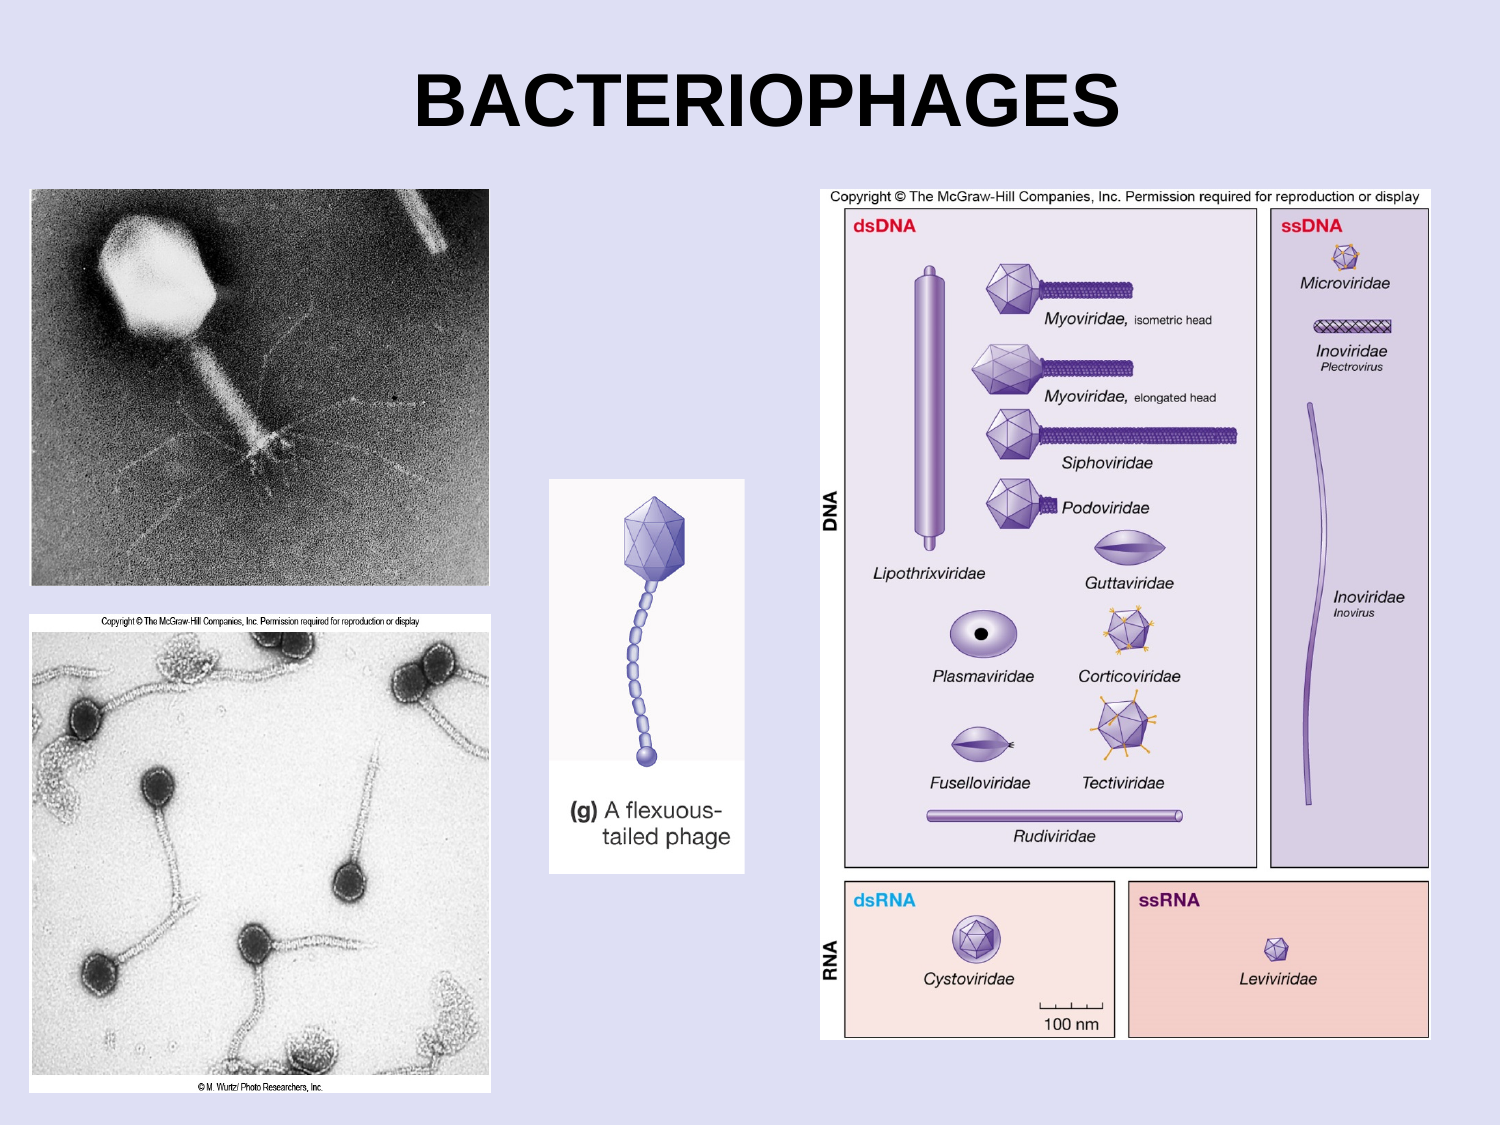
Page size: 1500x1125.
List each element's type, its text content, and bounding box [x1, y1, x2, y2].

title BACTERIOPHAGES [93, 31, 1444, 161]
picture [29, 614, 491, 1093]
picture [820, 189, 1431, 1040]
picture [549, 479, 745, 874]
picture [29, 189, 491, 586]
